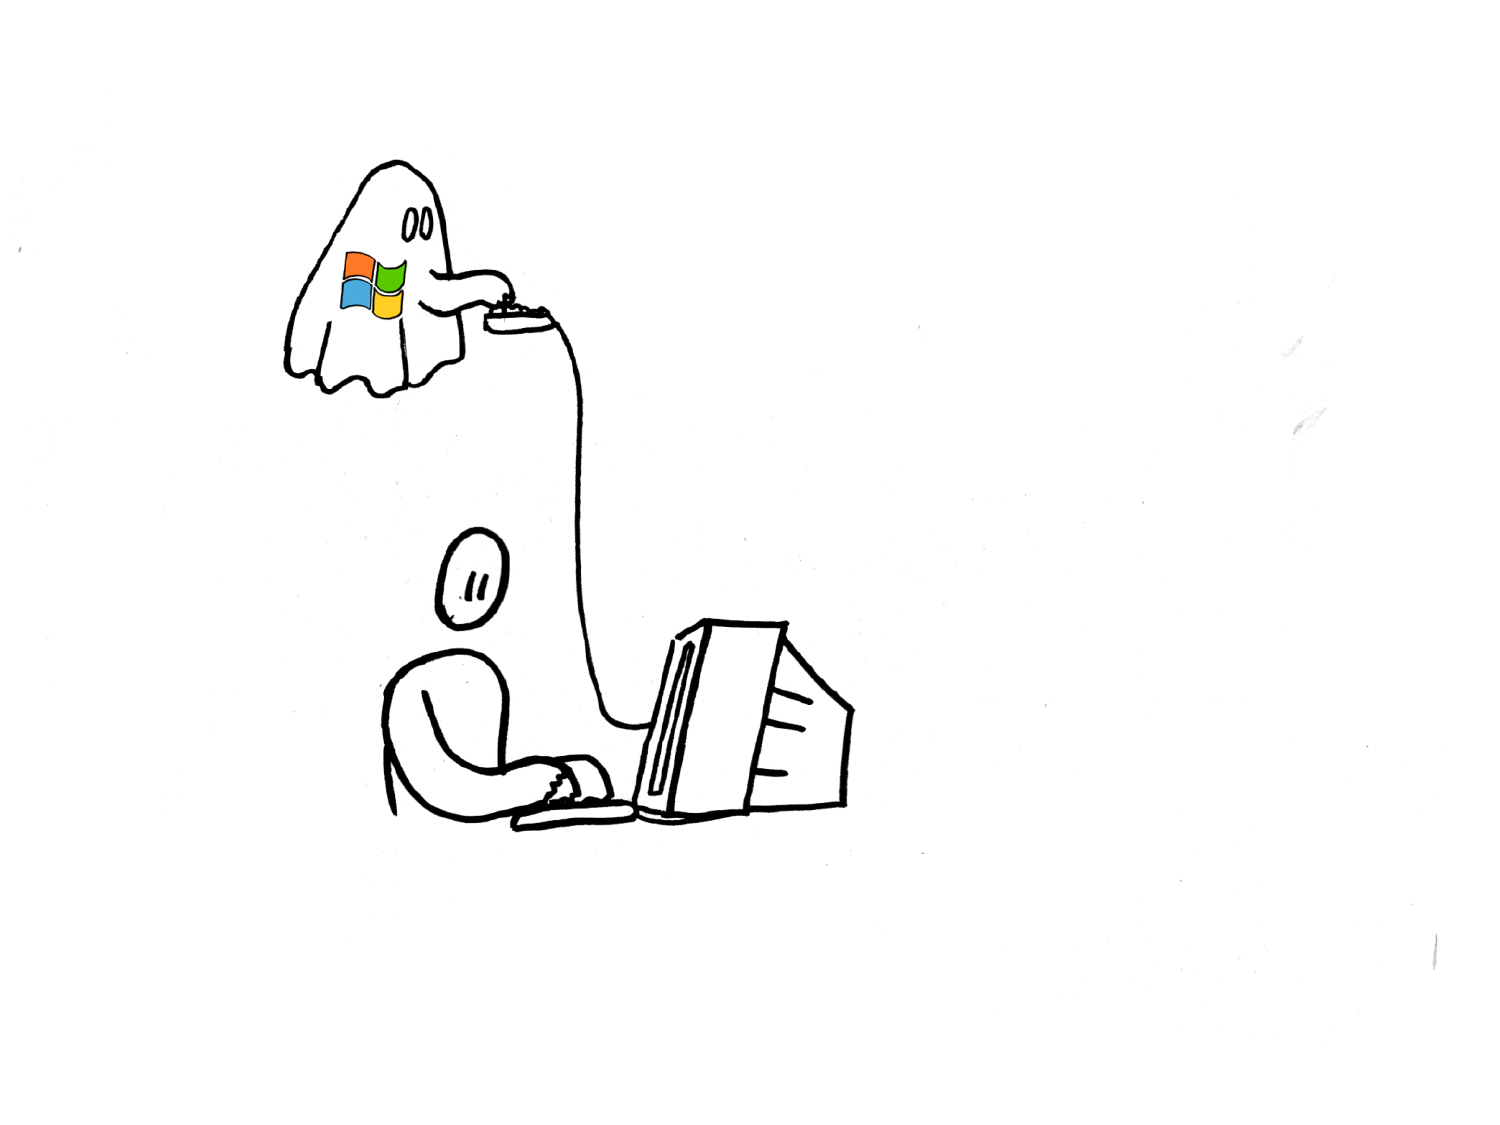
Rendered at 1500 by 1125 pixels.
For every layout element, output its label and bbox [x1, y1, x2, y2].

picture [4, 80, 1496, 1047]
